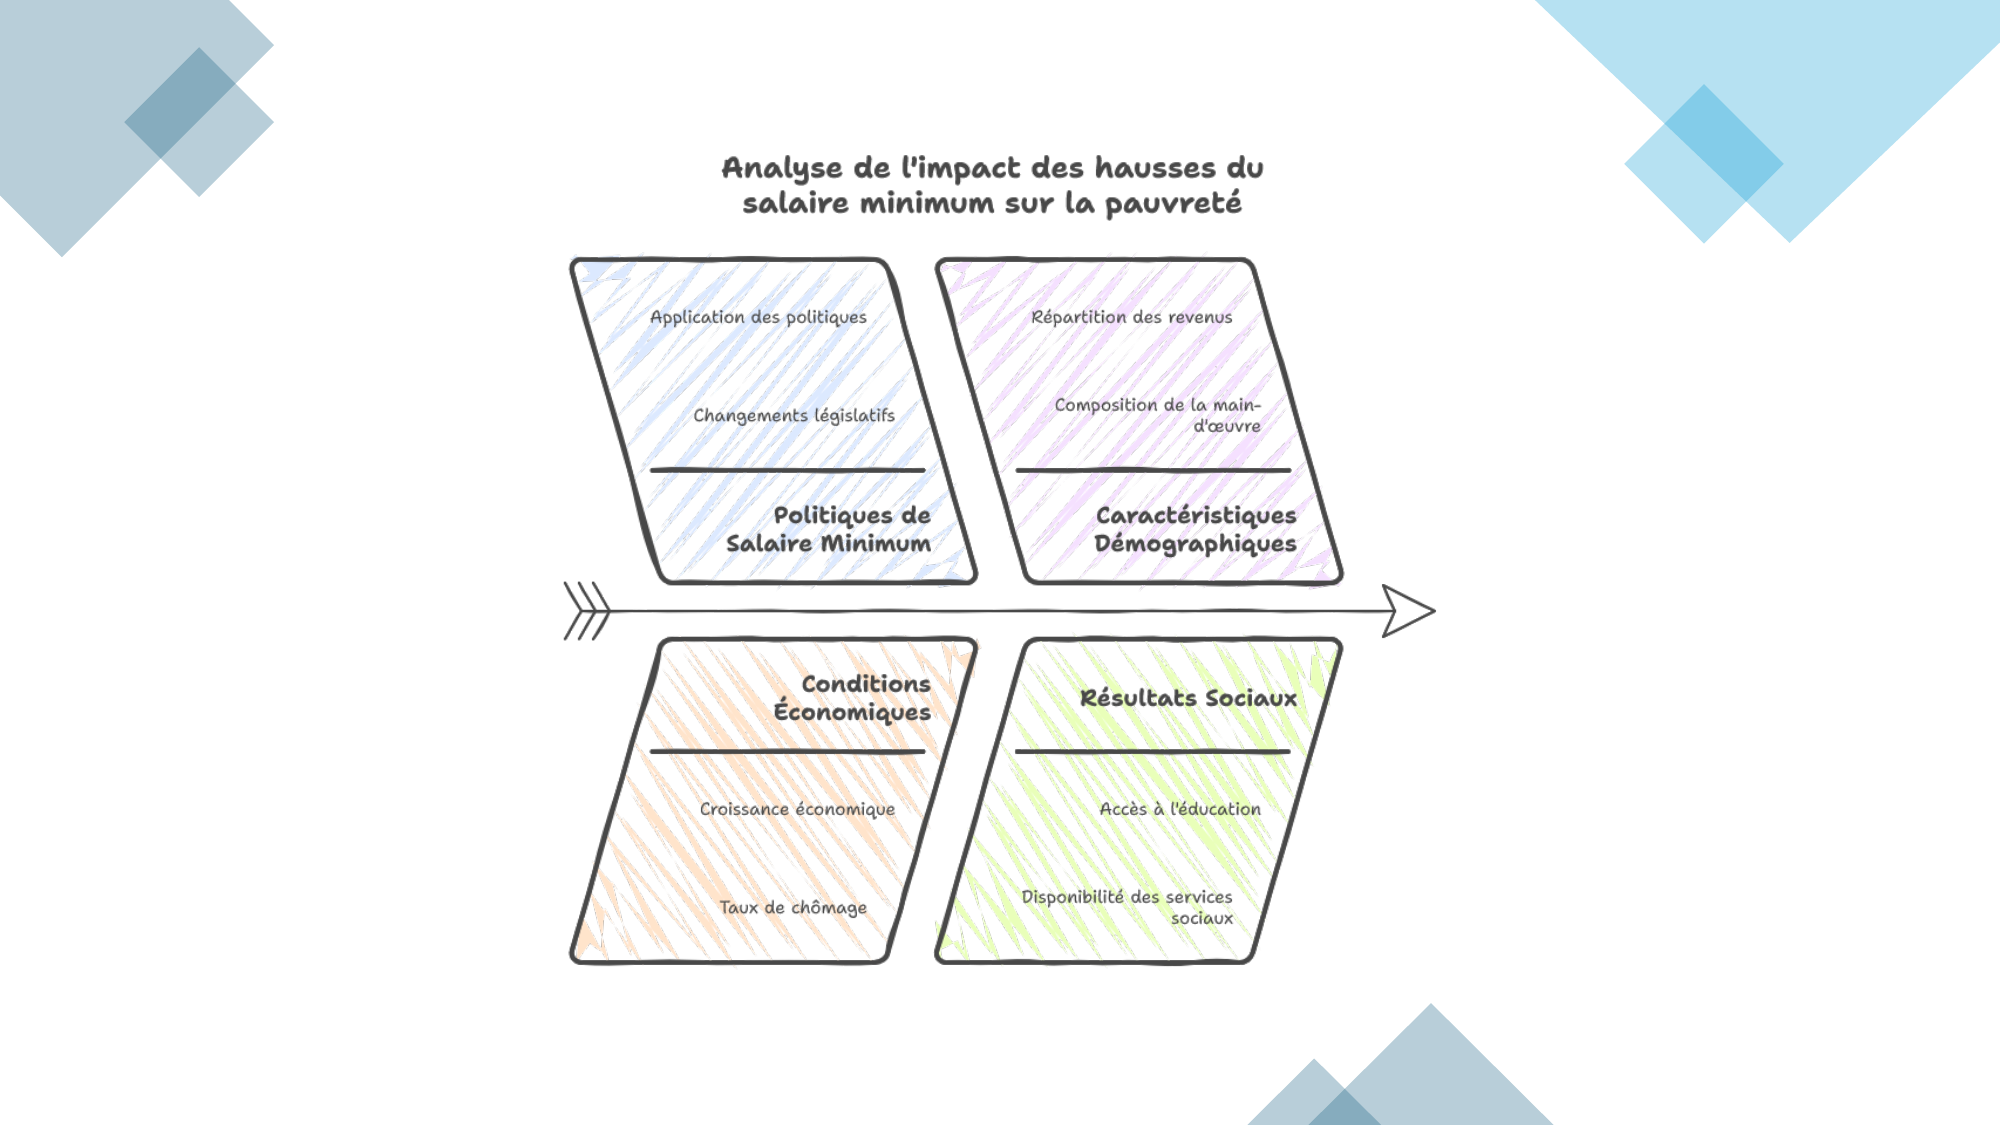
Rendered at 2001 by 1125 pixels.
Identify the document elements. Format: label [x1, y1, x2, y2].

picture [537, 105, 1463, 1020]
text_box [0, 0, 2000, 1125]
